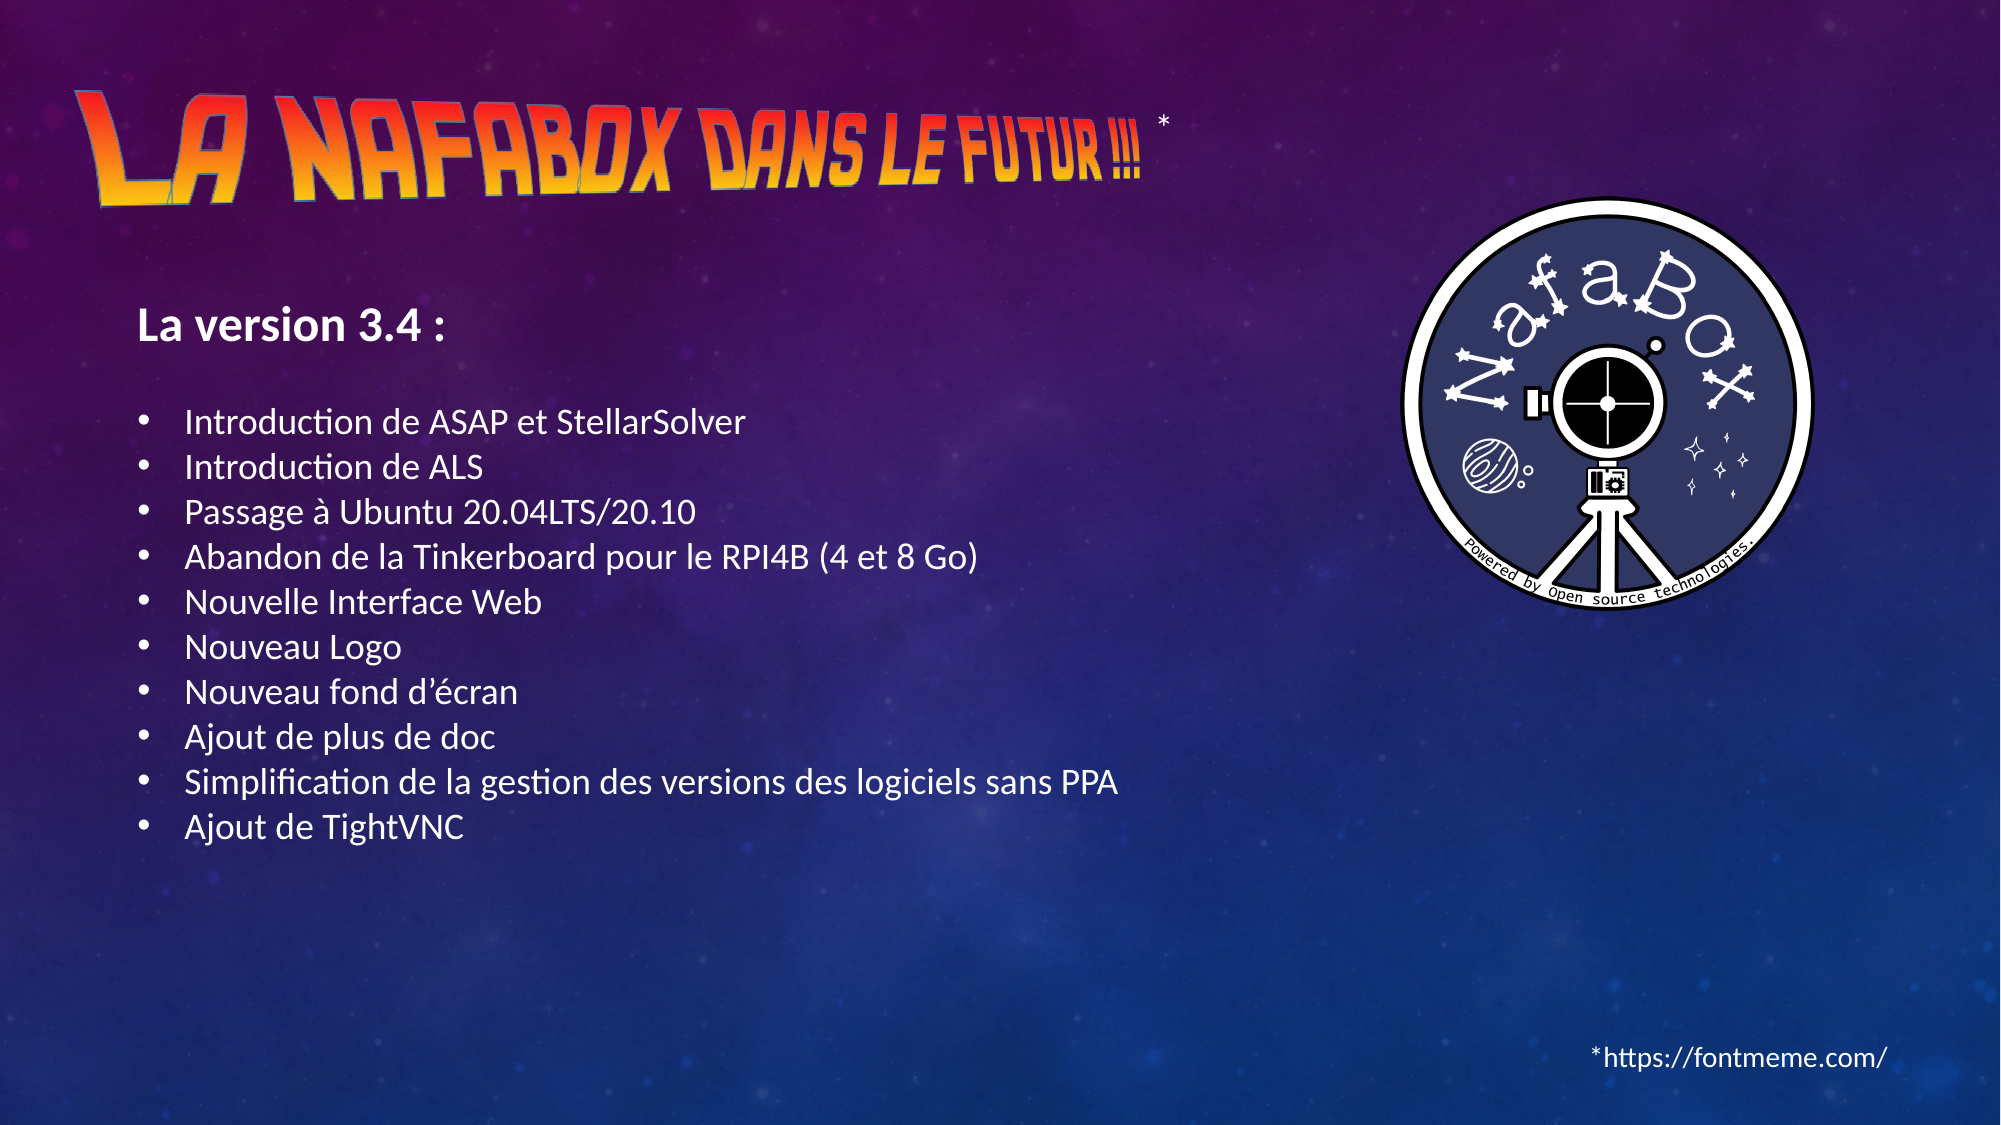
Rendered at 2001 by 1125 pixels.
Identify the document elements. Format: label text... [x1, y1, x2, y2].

text_box * [1140, 96, 1218, 157]
text_box *https://fontmeme.com/ [1574, 1031, 2000, 1082]
picture [0, 0, 2001, 1125]
text_box La version 3.4 : Introduction de ASAP et StellarSolver Introduction de ALS Passage à Ubuntu 20.04LTS/20.10 Abandon de la Tinkerboard pour le RPI4B (4 et 8 Go) Nouvelle Interface Web Nouveau Logo Nouveau fond d’écran Ajout de plus de doc Simplification de la gestion des versions des logiciels sans PPA Ajout de TightVNC [122, 284, 1884, 900]
